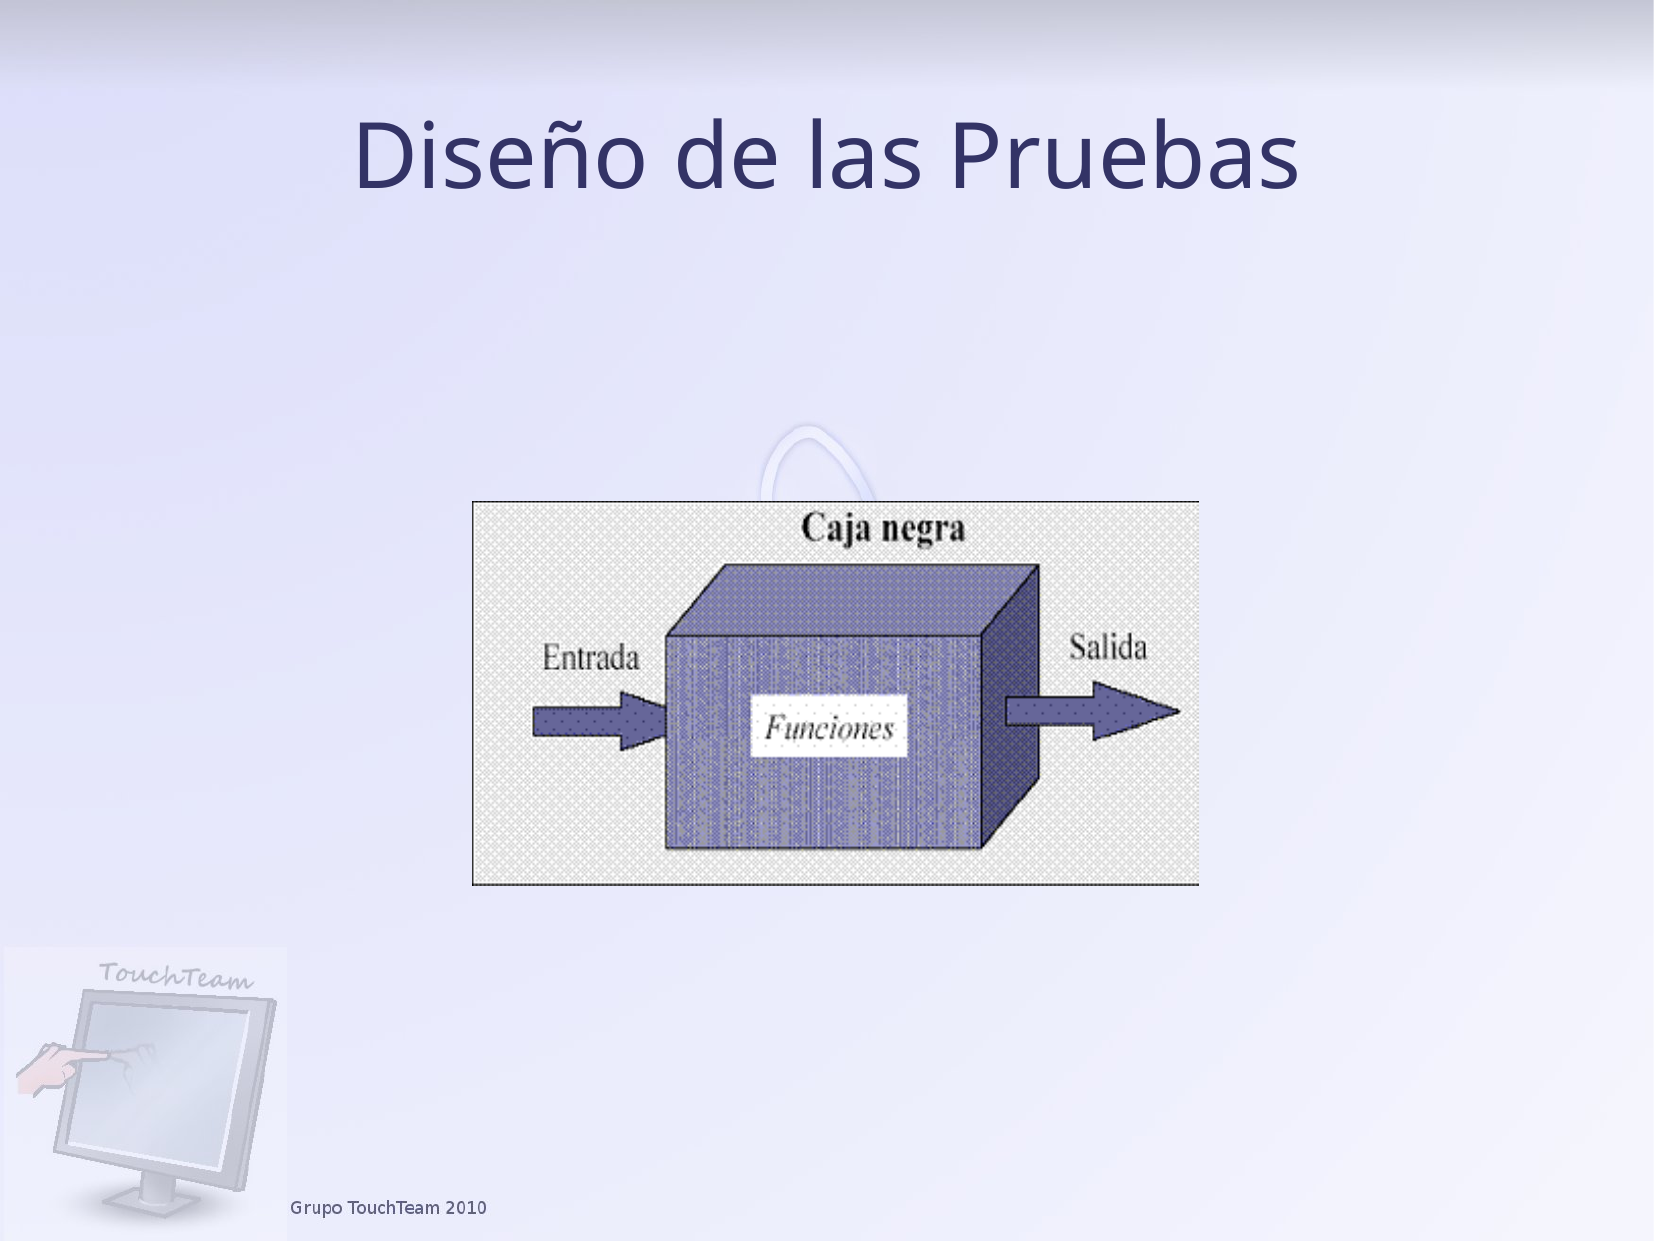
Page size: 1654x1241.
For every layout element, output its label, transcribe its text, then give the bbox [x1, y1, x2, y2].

title Diseño de las Pruebas [82, 56, 1571, 250]
picture [0, 0, 1654, 1241]
